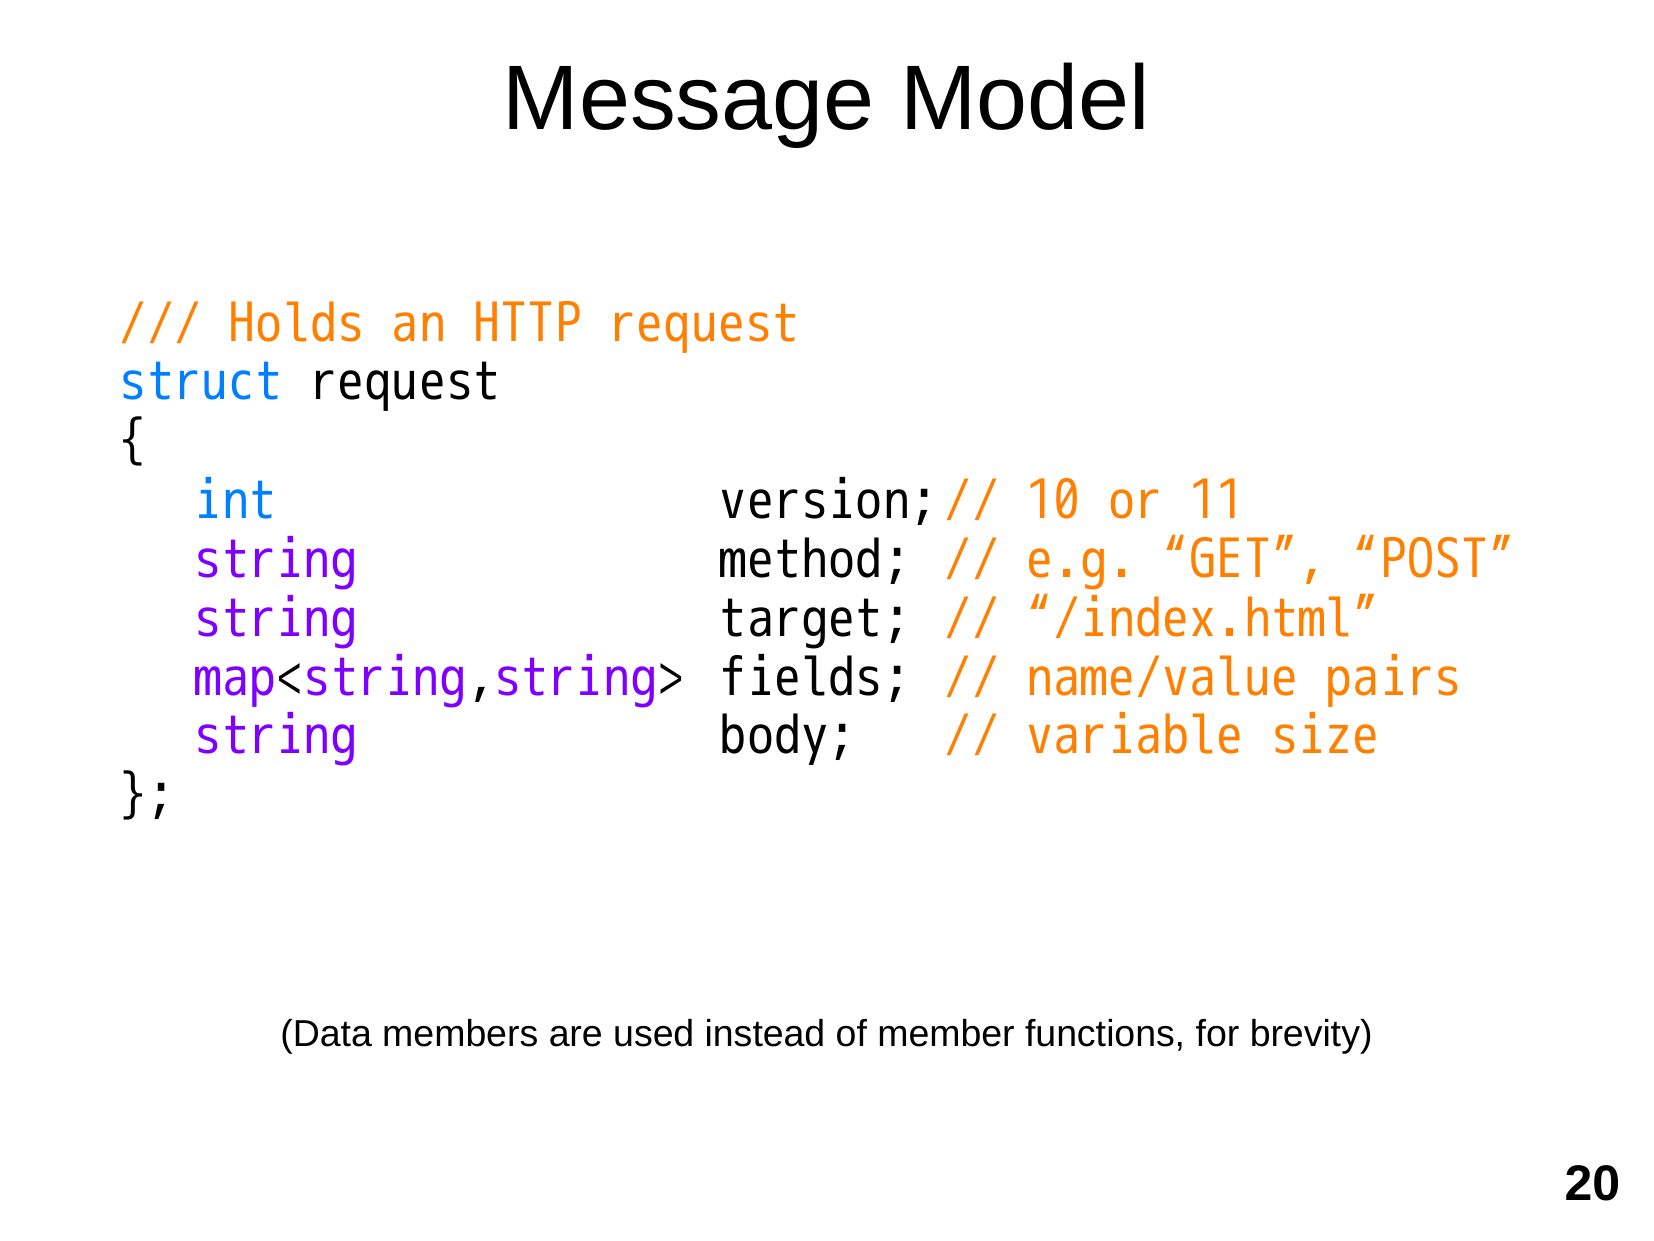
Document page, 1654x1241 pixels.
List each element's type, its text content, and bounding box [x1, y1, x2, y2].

text_box /// Holds an HTTP request struct request { int version; // 10 or 11 string method; // e.g. “GET”, “POST” string target; // “/index.html” map<string,string> fields; // name/value pairs string body; // variable size }; [104, 287, 1575, 829]
title Message Model [82, 15, 1571, 181]
text_box (Data members are used instead of member functions, for brevity) [106, 1005, 1547, 1062]
